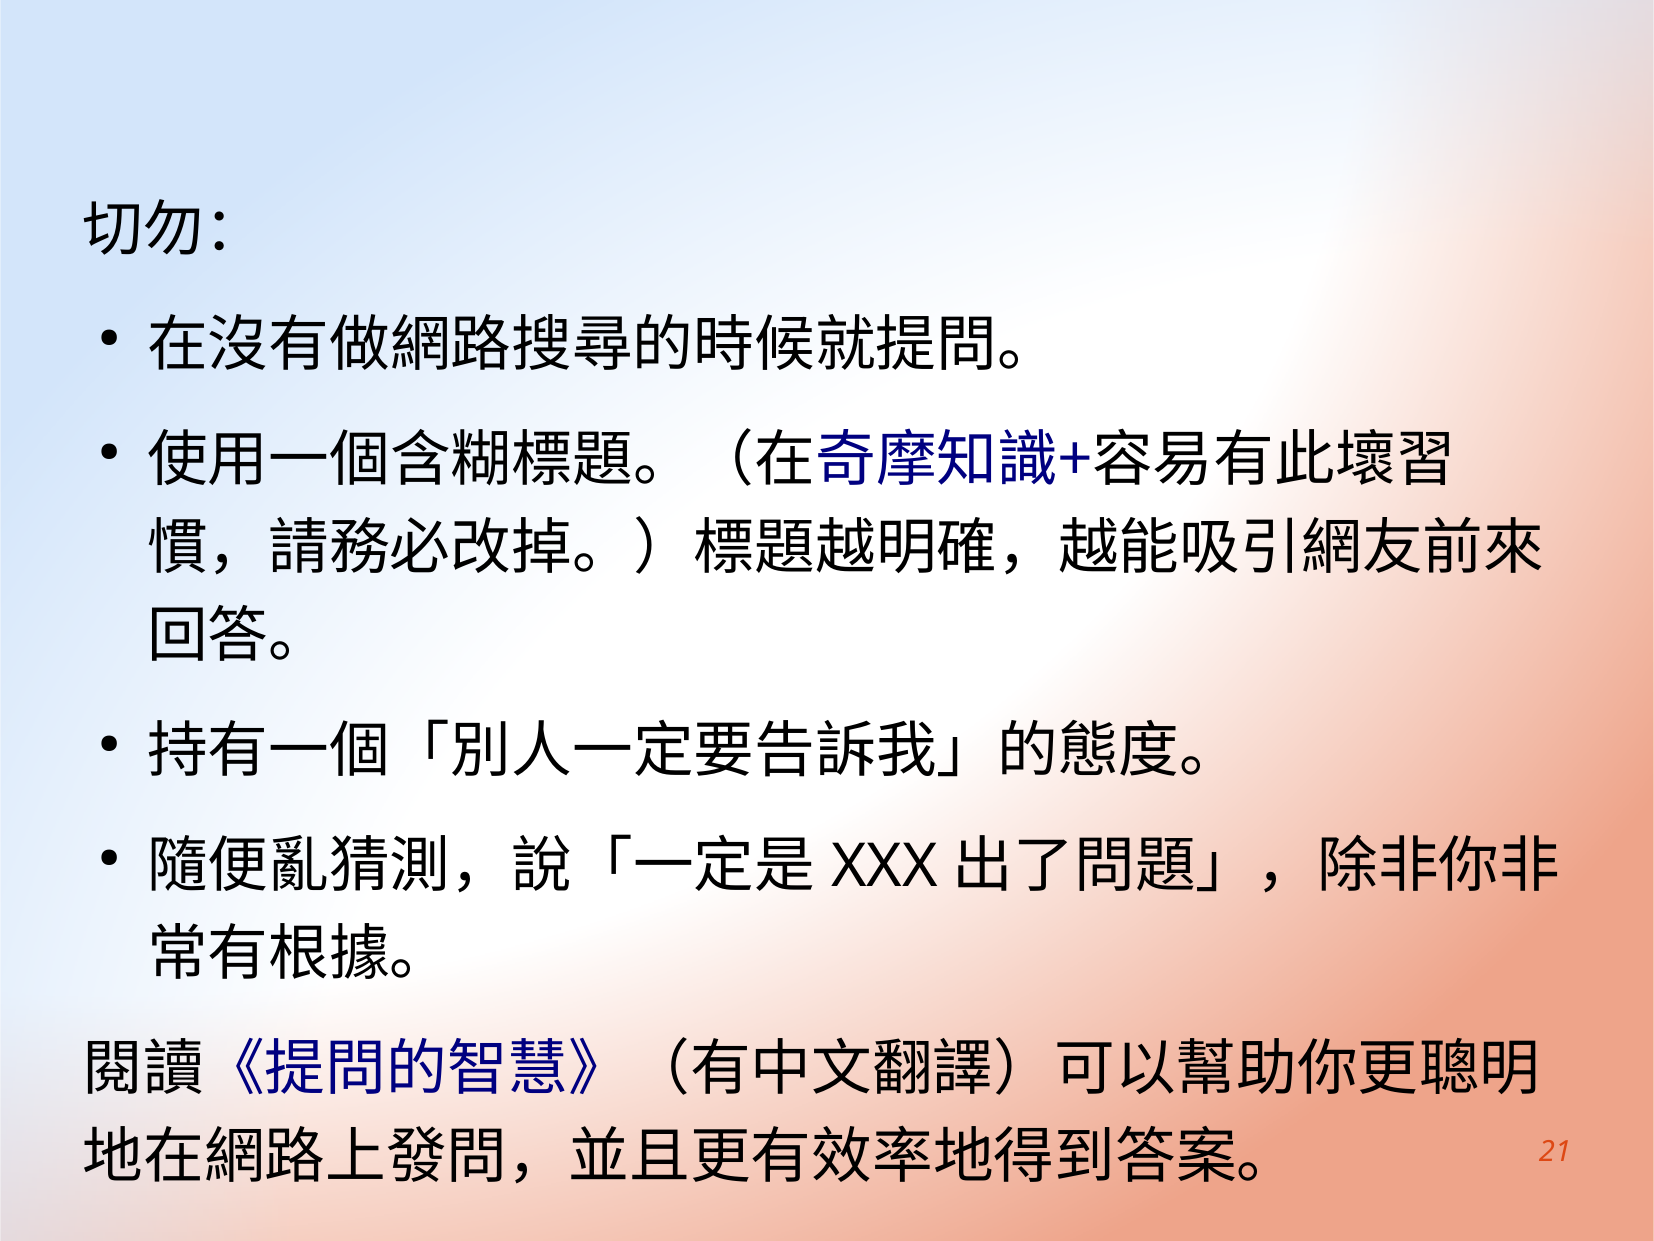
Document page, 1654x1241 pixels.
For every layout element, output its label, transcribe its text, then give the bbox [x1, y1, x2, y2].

picture [0, 0, 1654, 1241]
list 切勿： 在沒有做網路搜尋的時候就提問。 使用一個含糊標題。（在奇摩知識+容易有此壞習慣，請務必改掉。）標題越明確，越能吸引網友前來回答。 持有一個「別人一定要告訴我」的態度。 隨便亂猜測，說「一定是XXX出了問題」，除非你非常有根據。 閱讀《提問的智慧》（有中文翻譯）可以幫助你更聰明地在網路上發問，並且更有效率地得到答案。 [82, 180, 1571, 1201]
